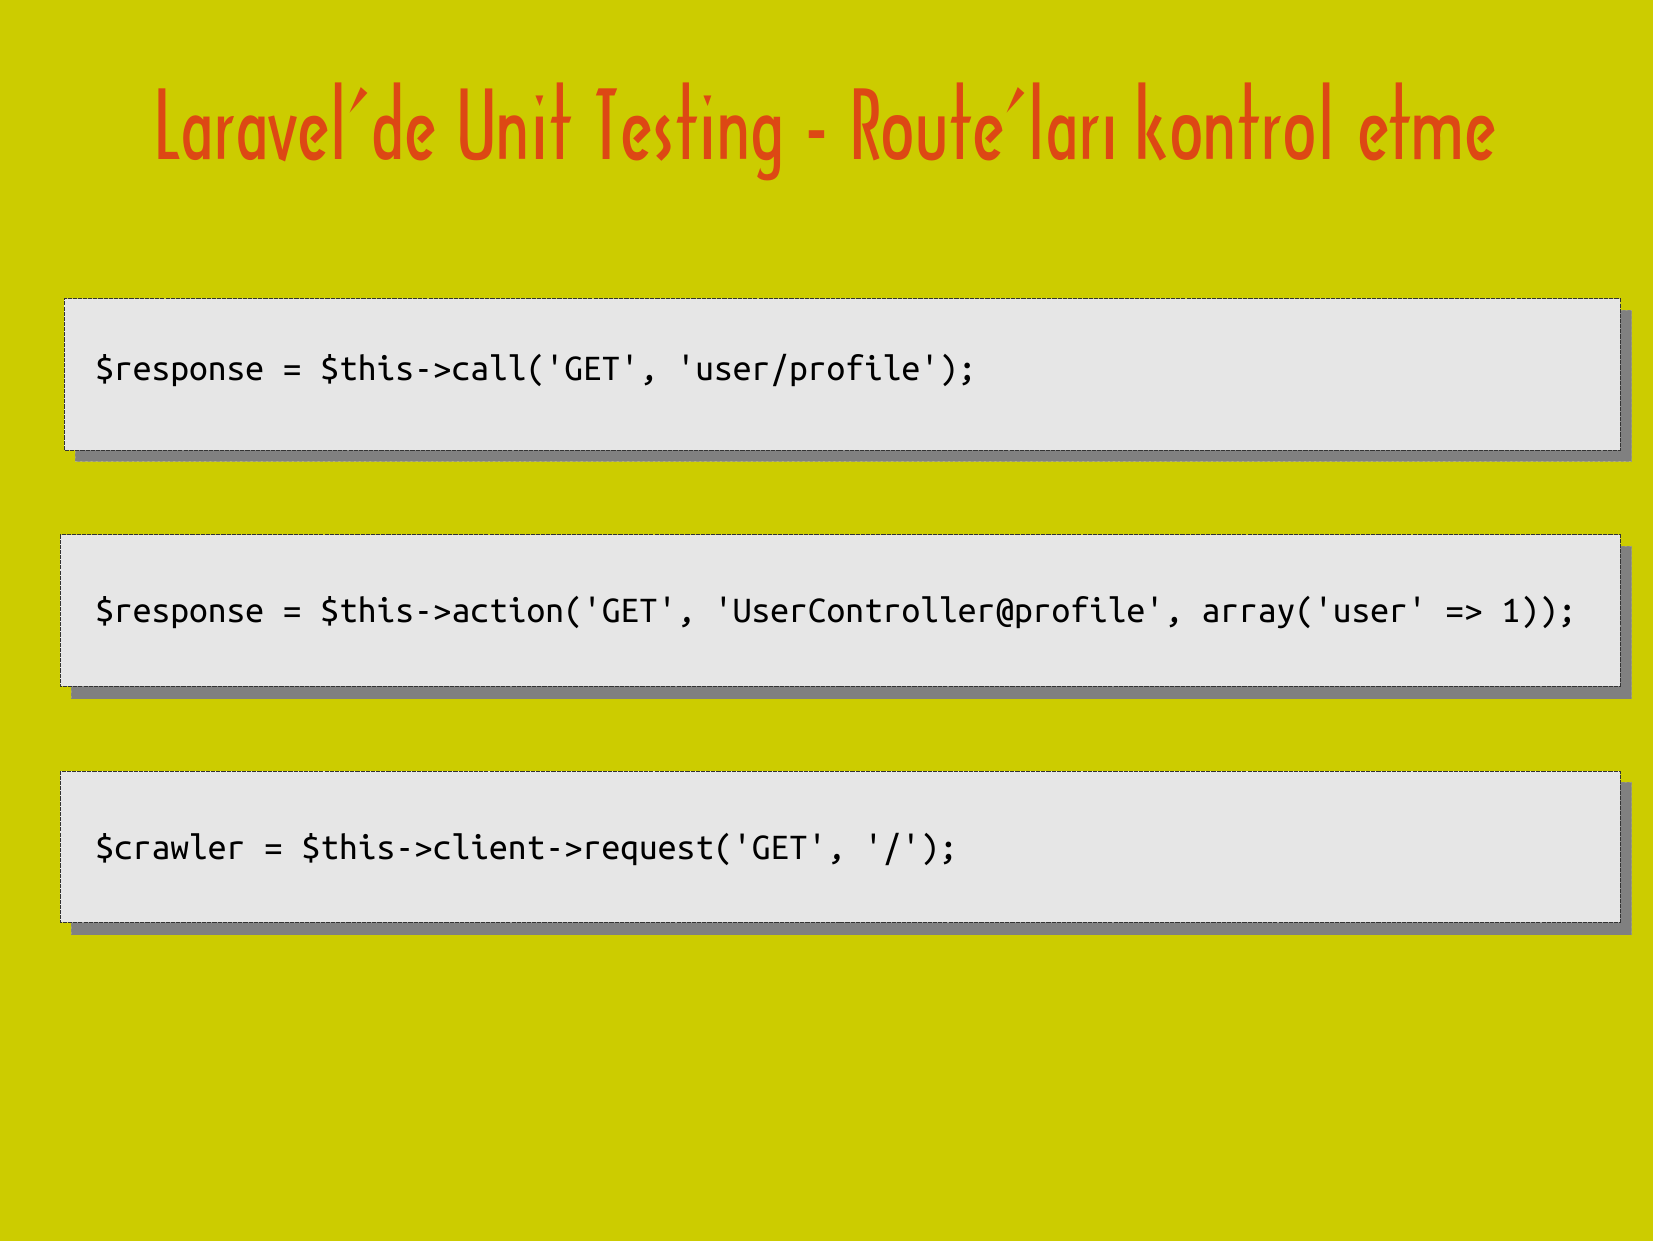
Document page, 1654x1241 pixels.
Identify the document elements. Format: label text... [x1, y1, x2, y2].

text_box $response = $this->action('GET', 'UserController@profile', array('user' => 1)); [80, 584, 1651, 672]
text_box [60, 534, 1621, 687]
text_box [60, 771, 1621, 923]
text_box [64, 298, 1621, 451]
text_box $response = $this->call('GET', 'user/profile'); [80, 342, 1461, 430]
text_box $crawler = $this->client->request('GET', '/'); [80, 820, 1651, 917]
text_box Laravel'de Unit Testing - Route'ları kontrol etme [138, 75, 1515, 189]
